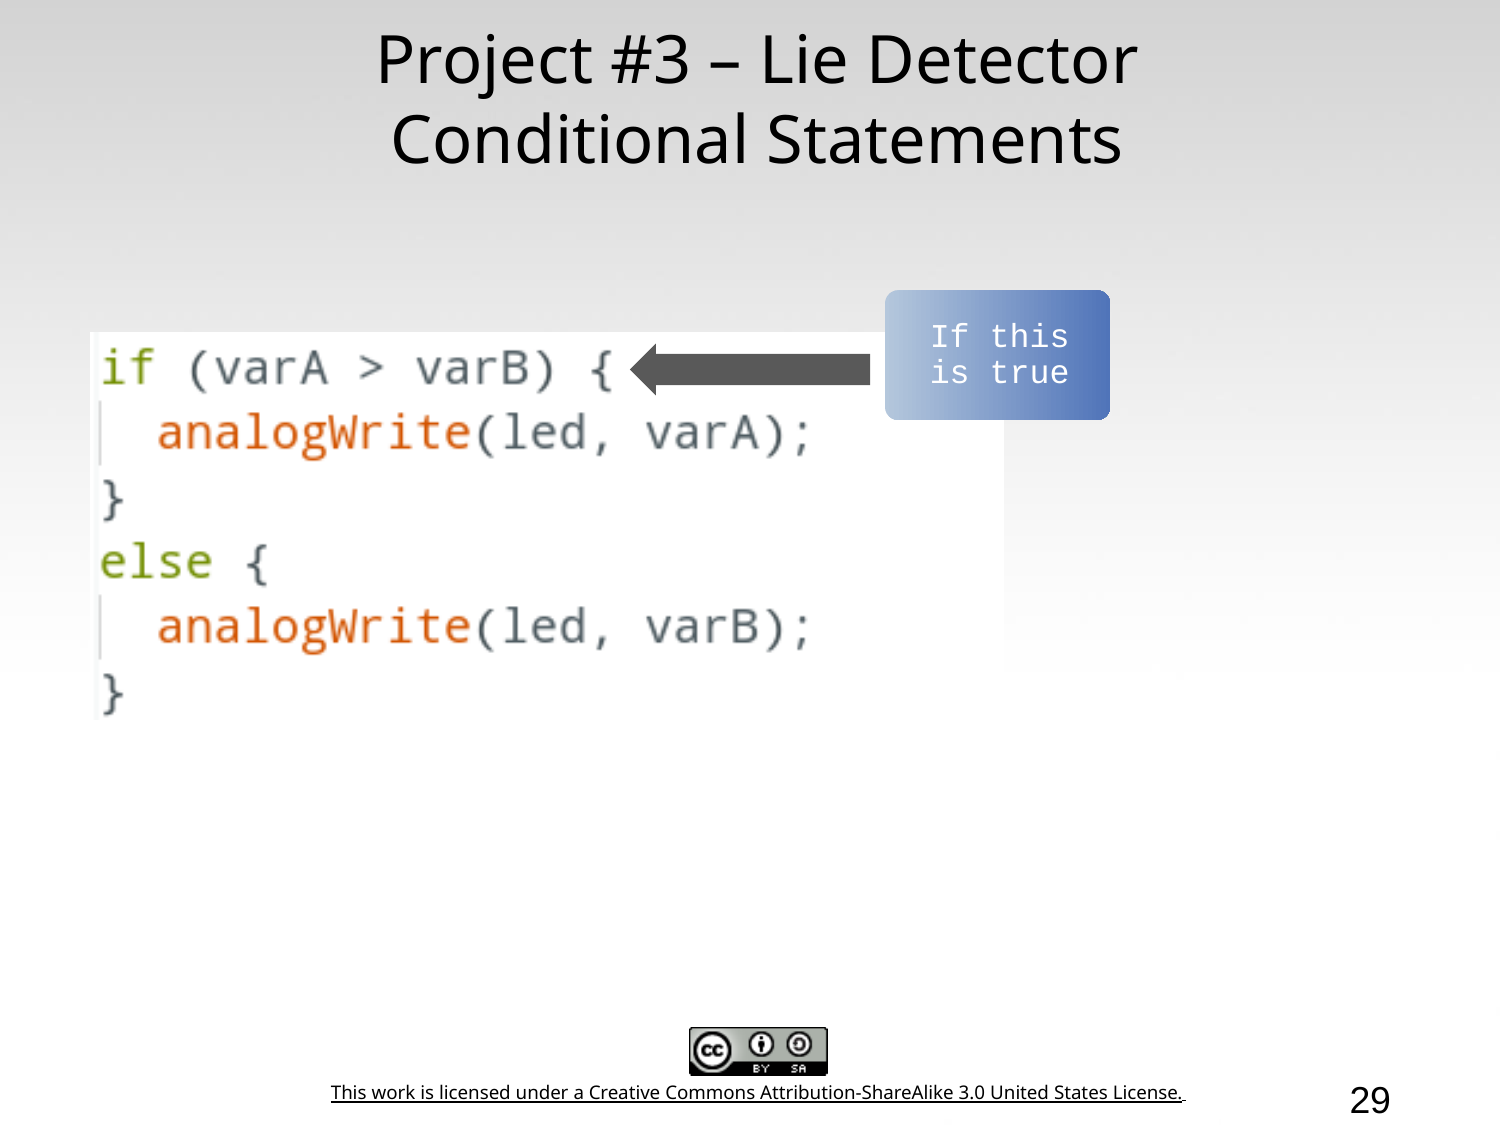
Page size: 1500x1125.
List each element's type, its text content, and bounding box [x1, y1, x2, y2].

title Project #3 – Lie Detector Conditional Statements [75, 2, 1441, 191]
text_box If this is true [885, 290, 1111, 421]
text_box [629, 343, 871, 396]
picture [0, 0, 1500, 1125]
